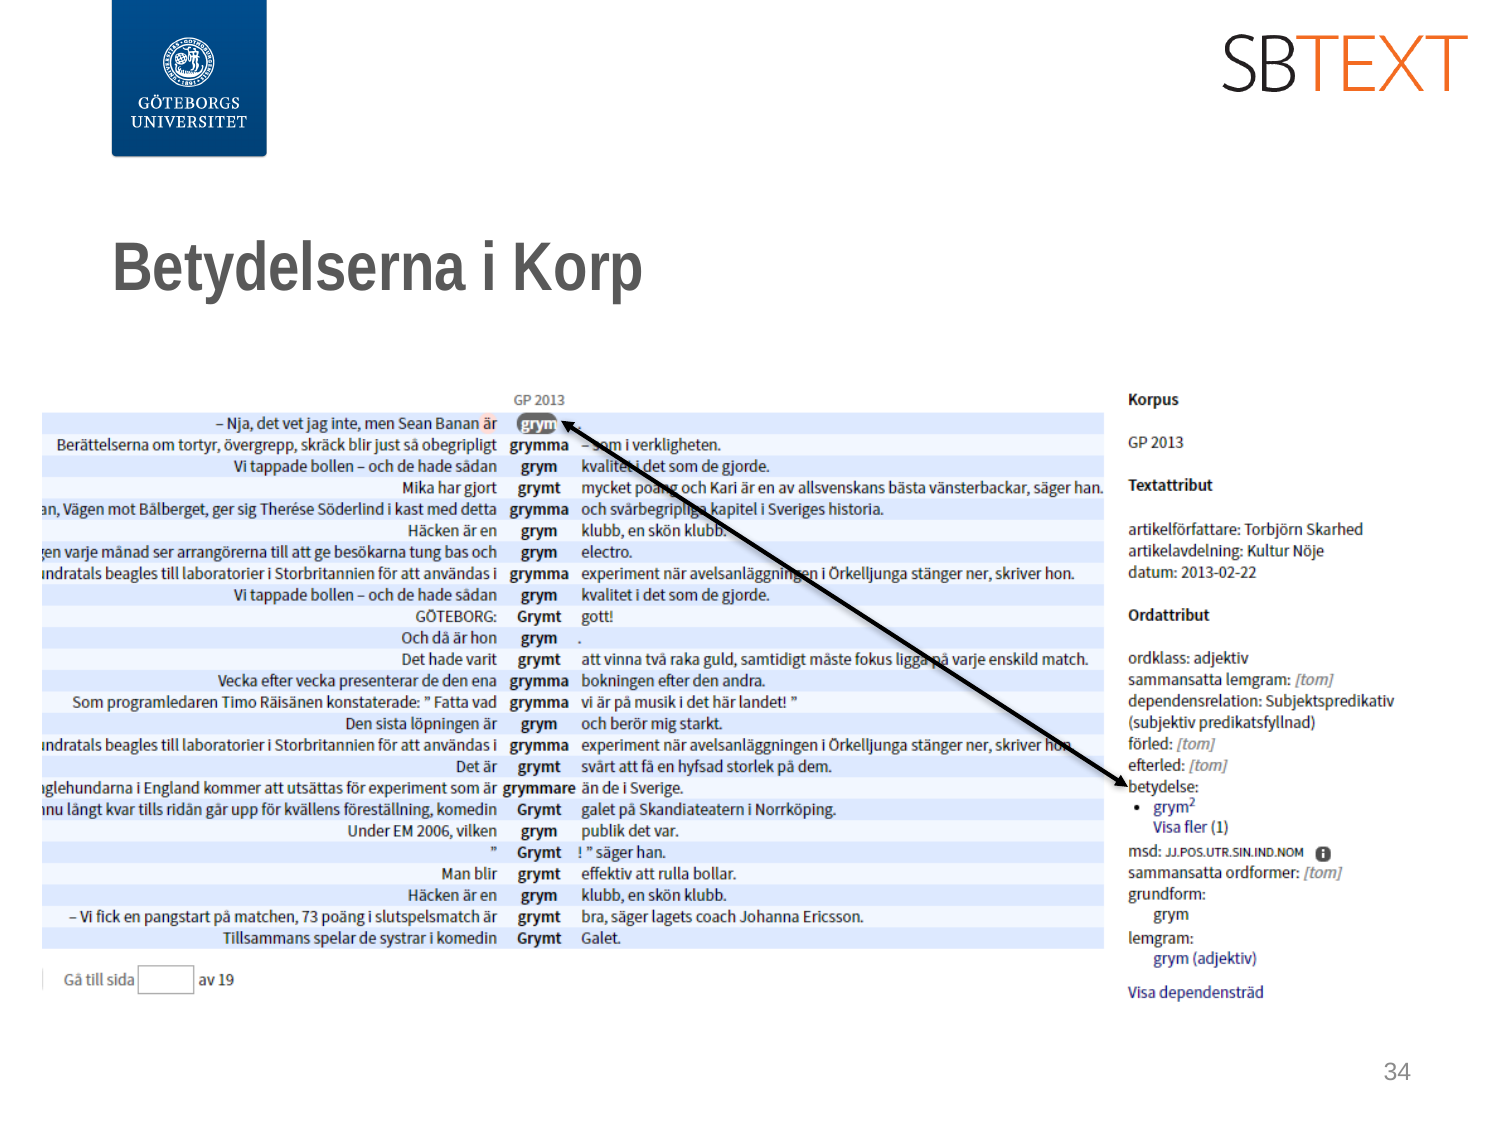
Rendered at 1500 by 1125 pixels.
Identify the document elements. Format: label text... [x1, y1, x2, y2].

picture [1205, 19, 1476, 110]
picture [42, 385, 1409, 1012]
slide_number <number> [1316, 1051, 1412, 1091]
picture [110, 0, 268, 159]
title Betydelserna i Korp [112, 231, 1412, 362]
